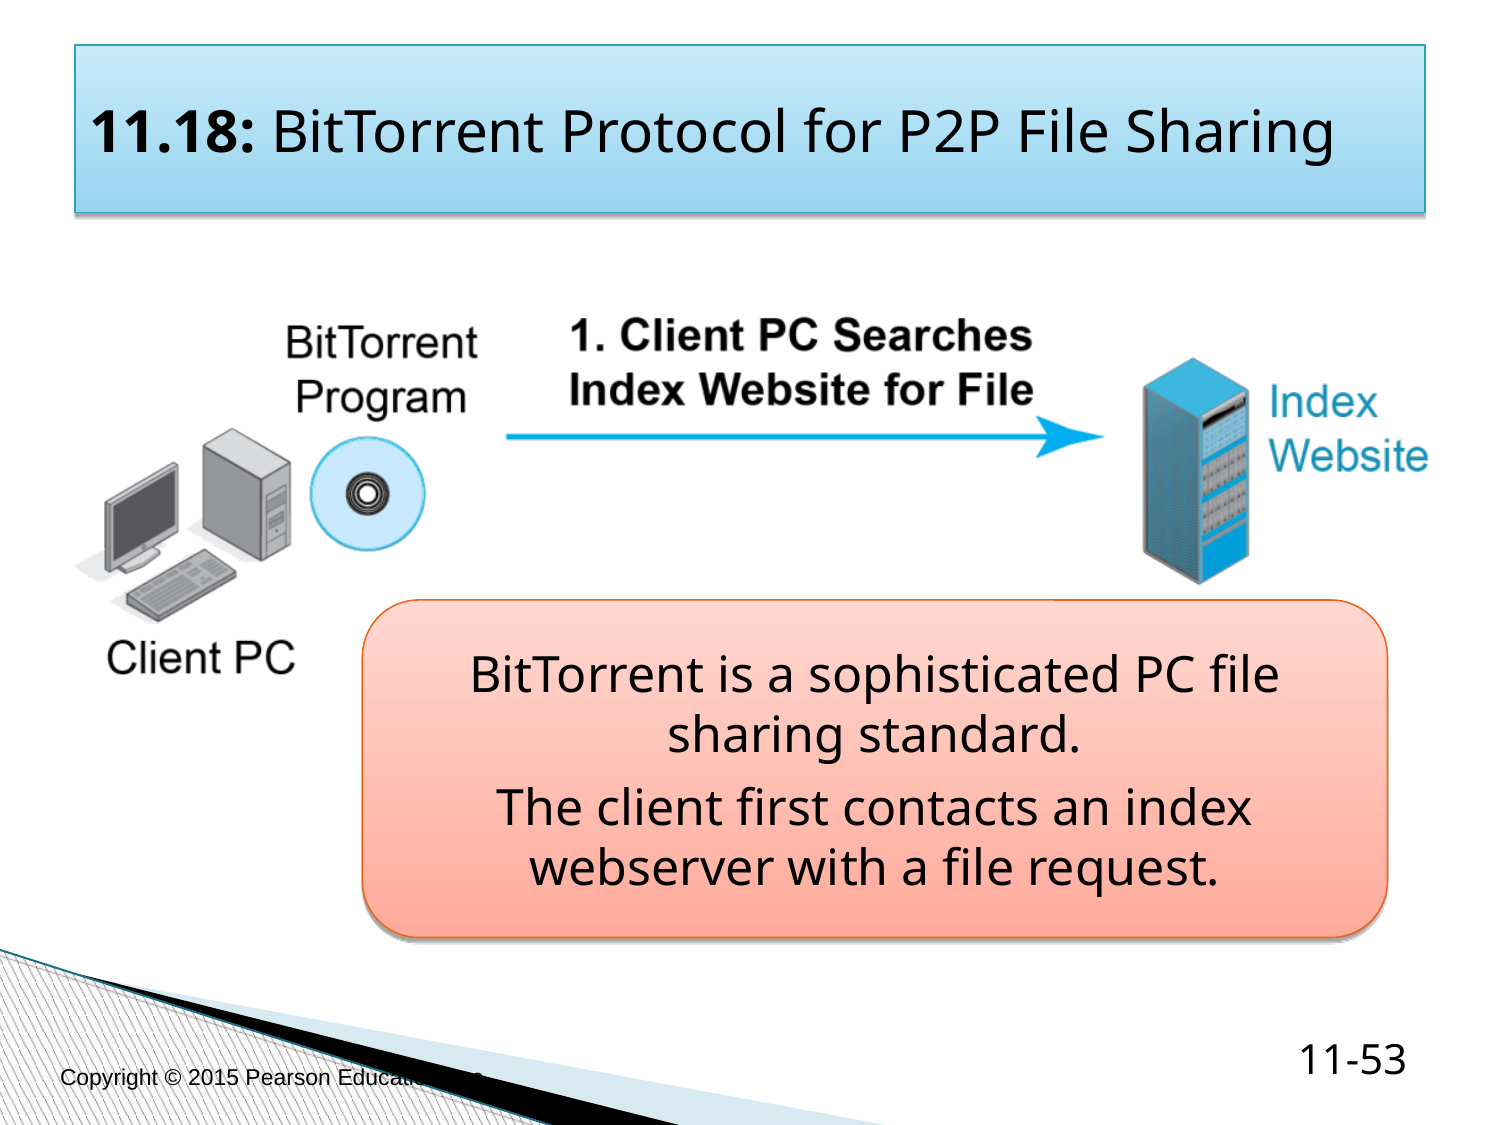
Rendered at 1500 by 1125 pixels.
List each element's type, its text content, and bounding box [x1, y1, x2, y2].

picture [75, 312, 1430, 688]
picture [0, 952, 543, 1125]
footer Copyright © 2015 Pearson Education, Inc. [37, 1050, 513, 1098]
title 11.18: BitTorrent Protocol for P2P File Sharing [75, 45, 1425, 213]
slide_number 11-<number> [1250, 1037, 1423, 1098]
text_box BitTorrent is a sophisticated PC file sharing standard. The client first contacts an index webserver with a file request. [362, 599, 1388, 938]
